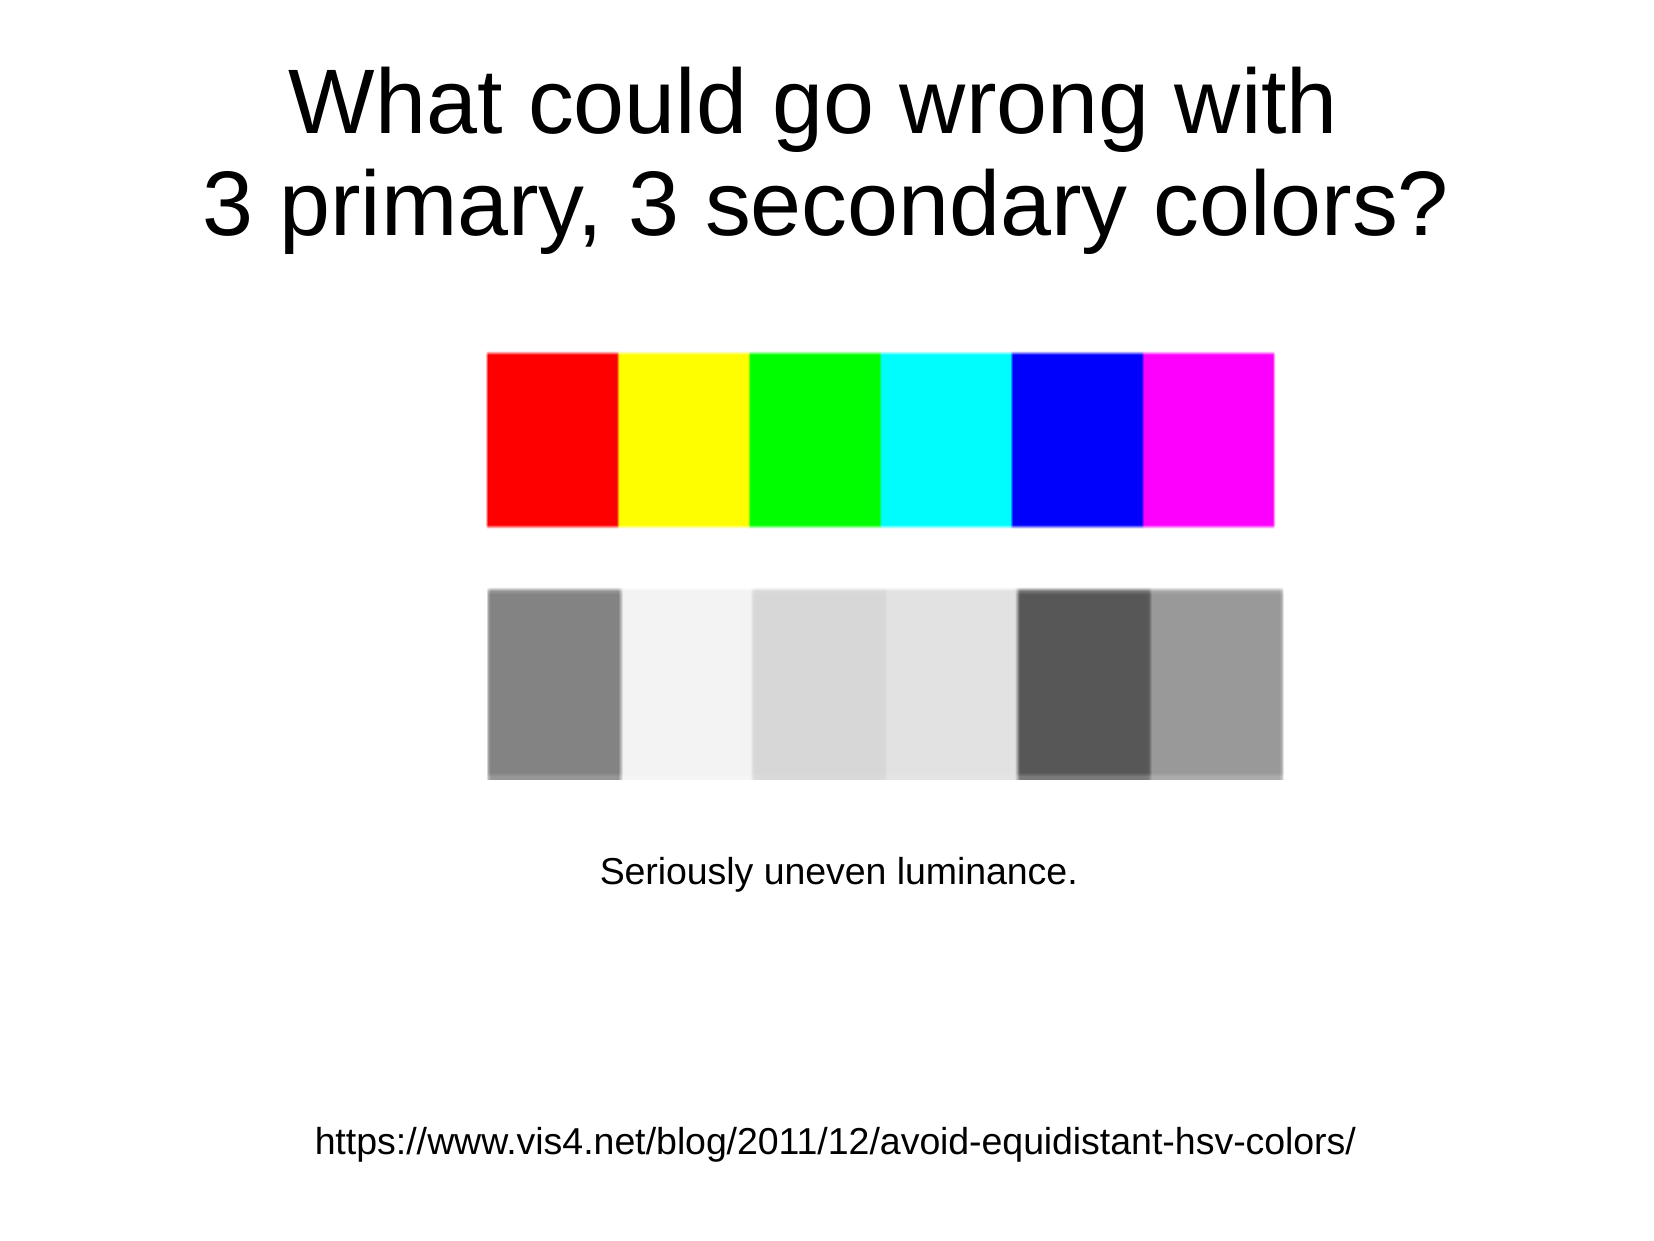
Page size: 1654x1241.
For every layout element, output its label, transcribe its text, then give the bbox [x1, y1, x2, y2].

title What could go wrong with 3 primary, 3 secondary colors? [82, 49, 1571, 257]
text_box Seriously uneven luminance. [585, 843, 1231, 901]
text_box https://www.vis4.net/blog/2011/12/avoid-equidistant-hsv-colors/ [300, 1113, 1379, 1171]
picture [486, 583, 1291, 781]
picture [480, 343, 1283, 541]
